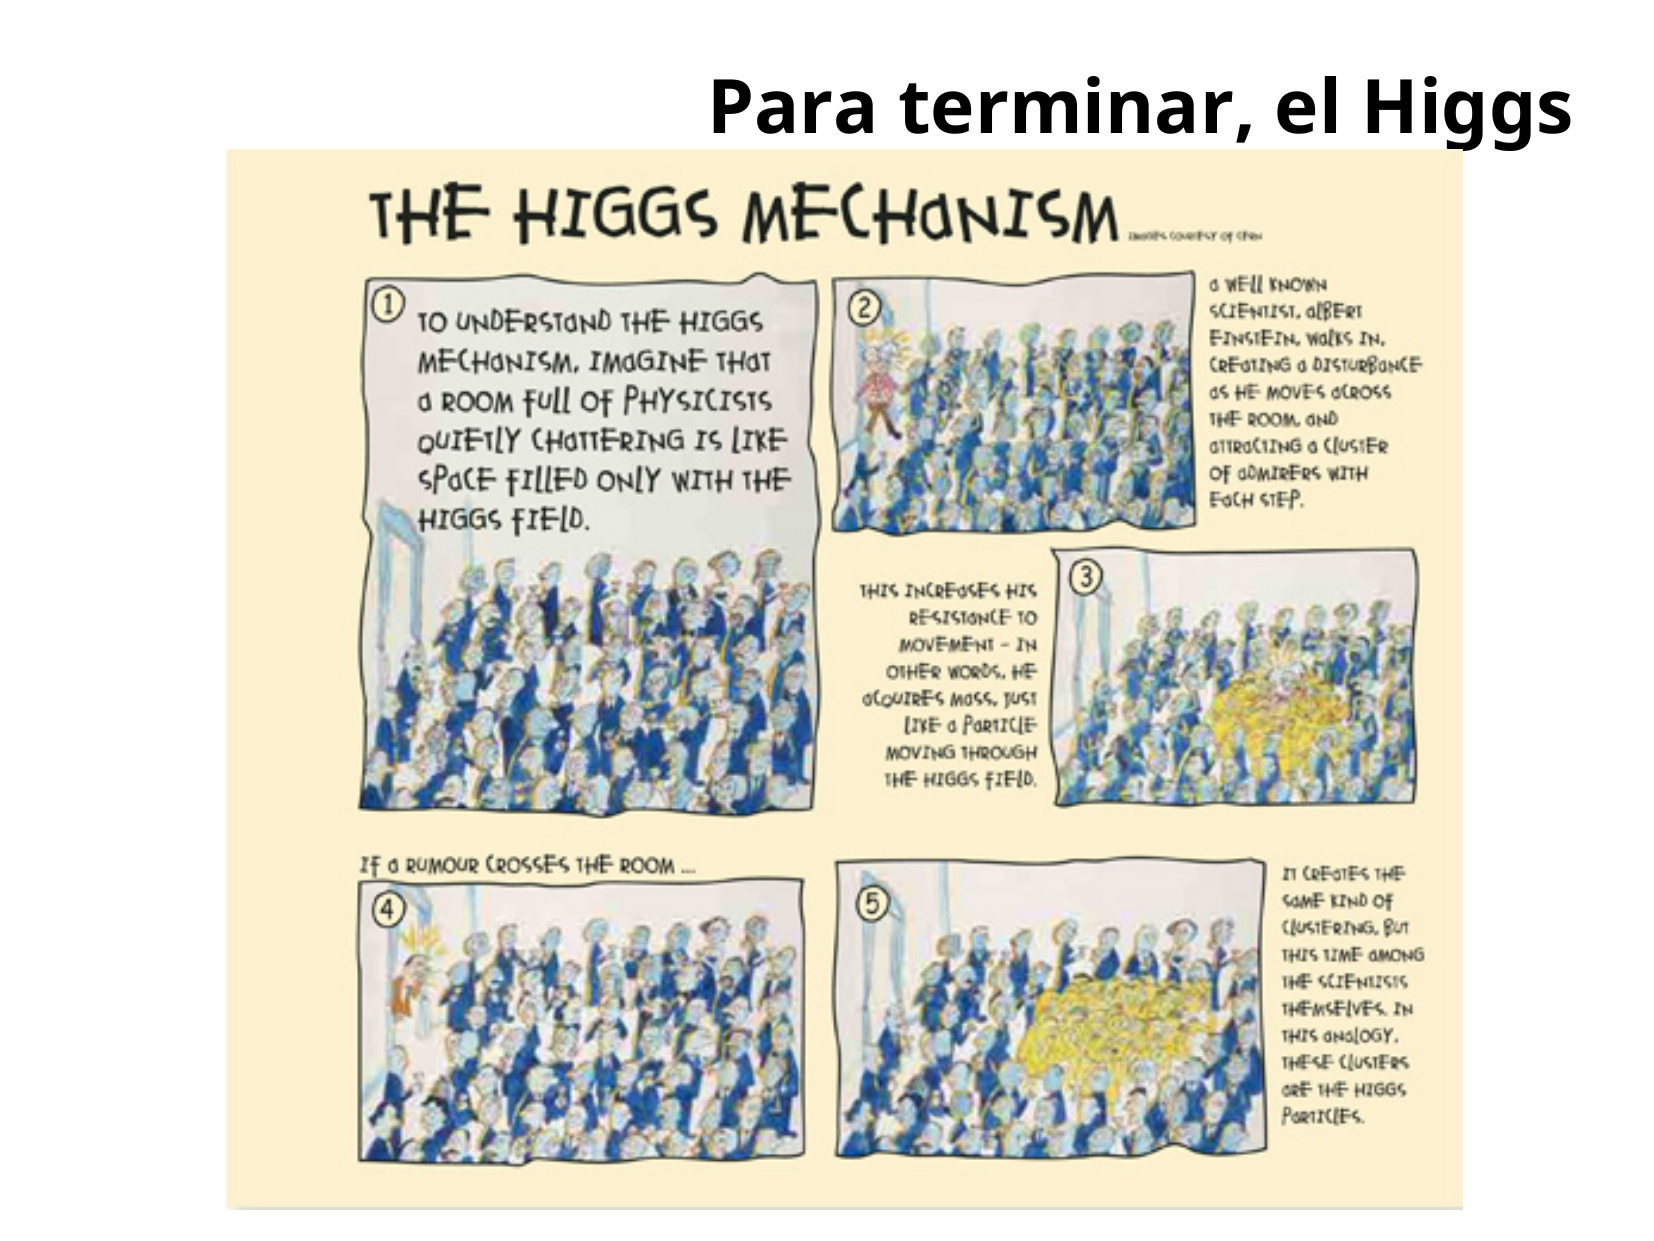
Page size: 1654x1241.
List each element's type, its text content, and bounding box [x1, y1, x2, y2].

picture [225, 149, 1463, 1210]
title Para terminar, el Higgs [86, 49, 1575, 151]
